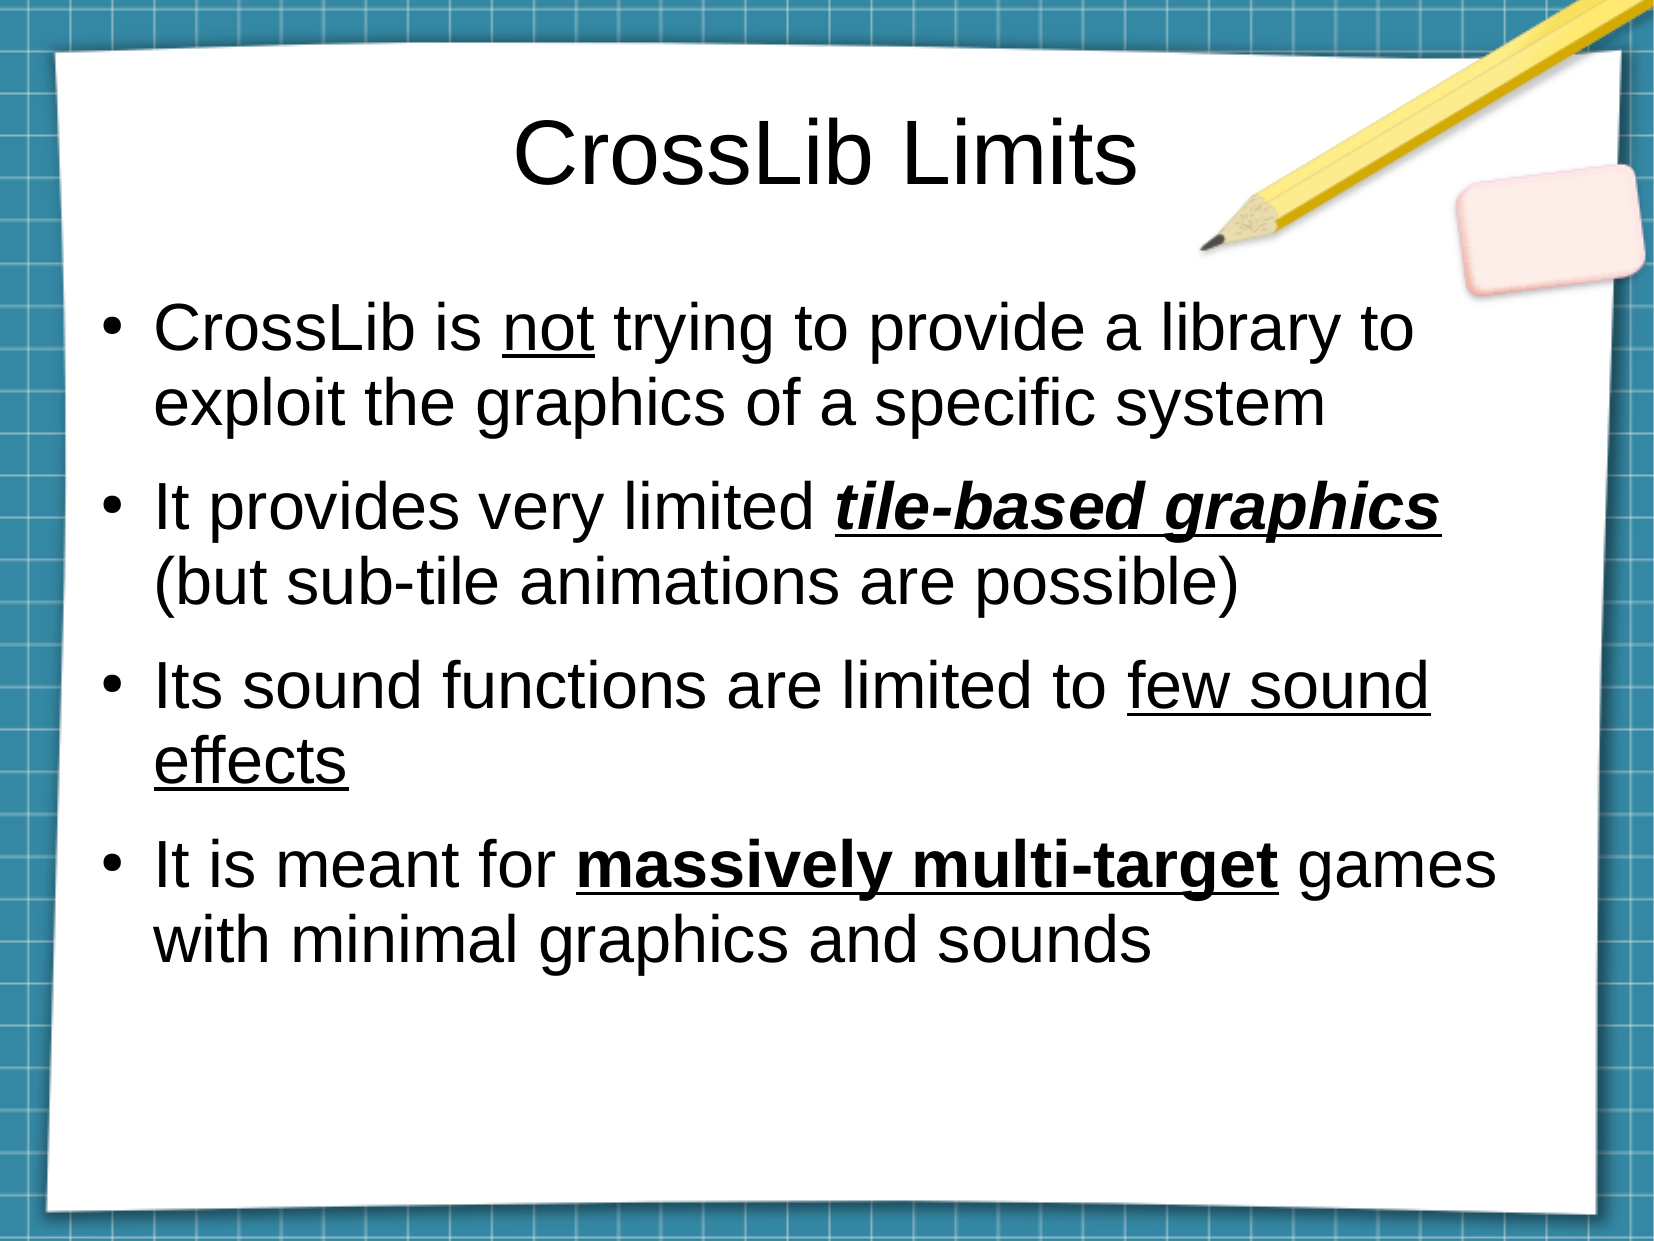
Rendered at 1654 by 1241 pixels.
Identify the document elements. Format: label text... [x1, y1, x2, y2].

picture [0, 0, 1654, 1241]
list CrossLib is not trying to provide a library to exploit the graphics of a specific system It provides very limited tile-based graphics (but sub-tile animations are possible) Its sound functions are limited to few sound effects It is meant for massively multi-target games with minimal graphics and sounds [82, 290, 1571, 1010]
title CrossLib Limits [82, 49, 1571, 257]
